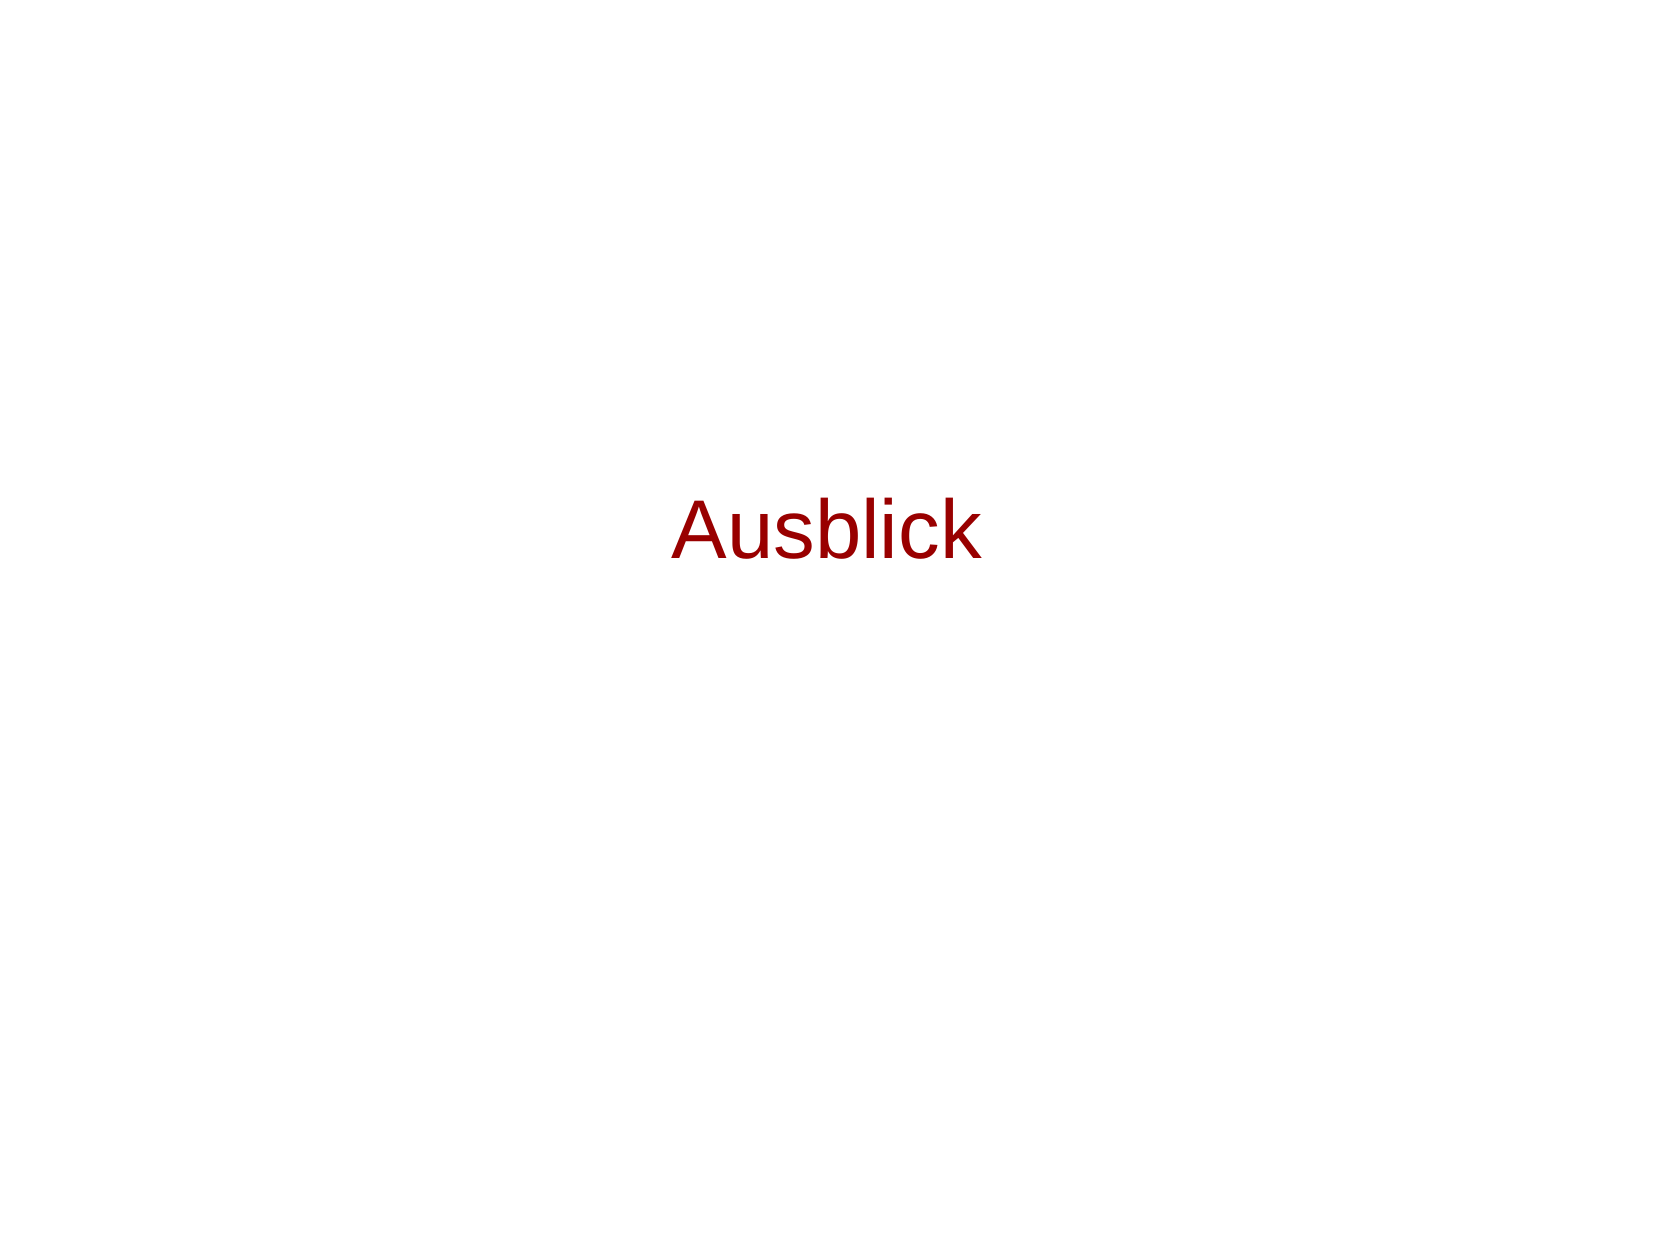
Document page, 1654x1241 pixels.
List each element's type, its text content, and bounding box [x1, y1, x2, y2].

subtitle Ausblick [82, 49, 1571, 1010]
